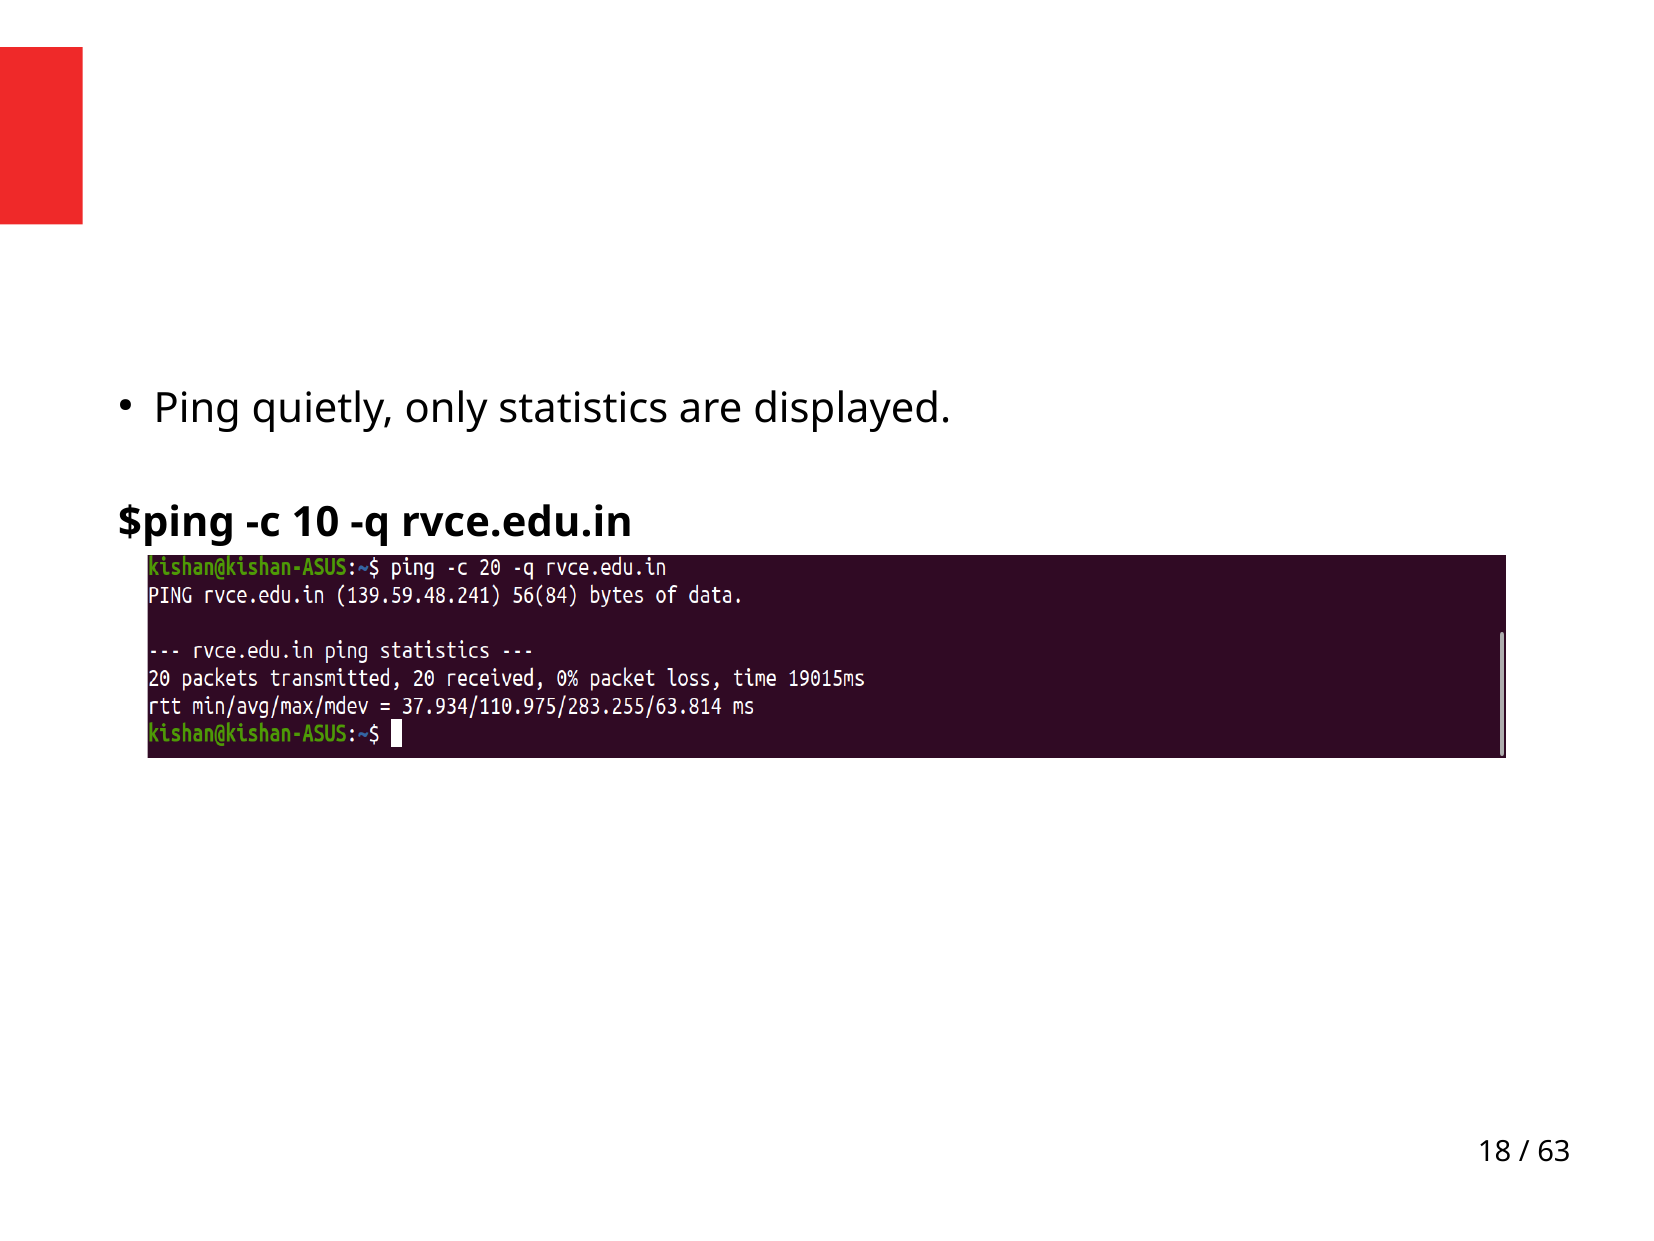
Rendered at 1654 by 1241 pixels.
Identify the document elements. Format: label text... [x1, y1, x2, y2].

picture [147, 555, 1506, 758]
subtitle Ping quietly, only statistics are displayed. $ping -c 10 -q rvce.edu.in [118, 377, 1536, 863]
